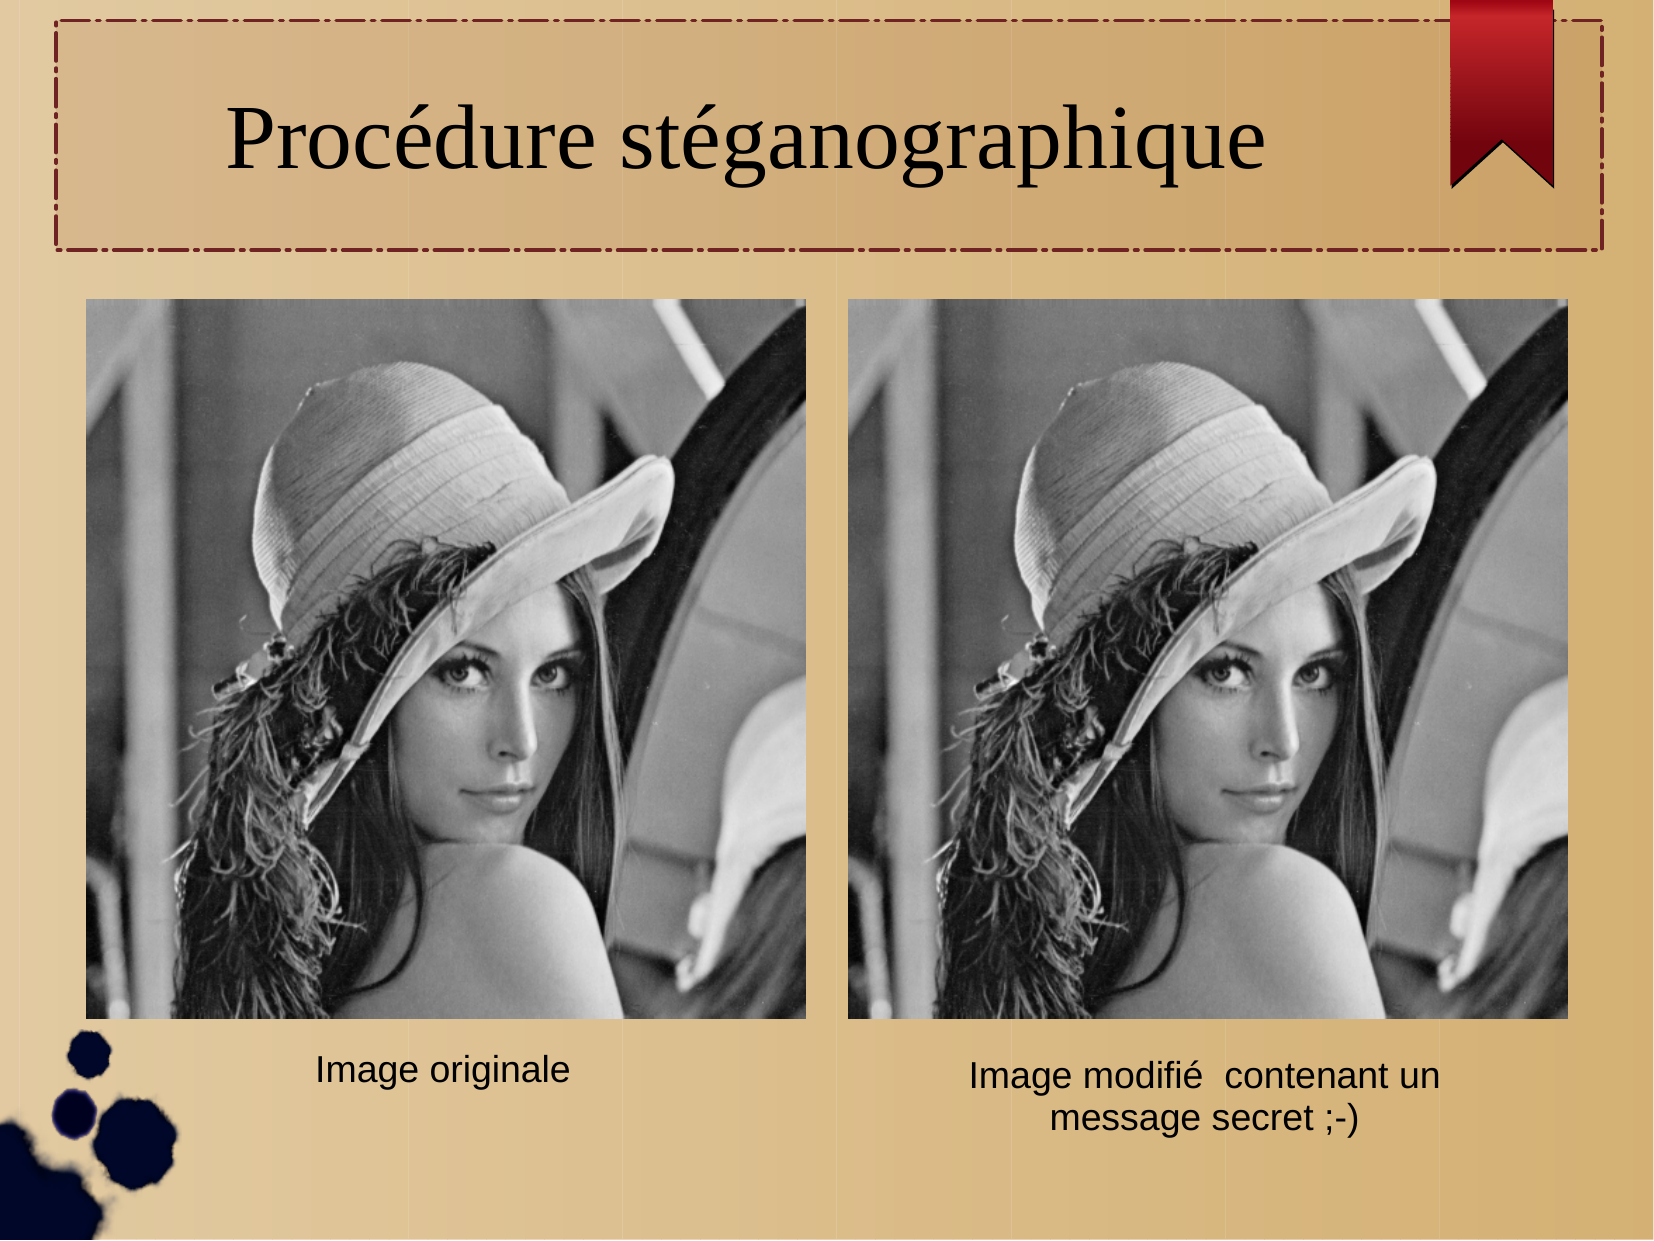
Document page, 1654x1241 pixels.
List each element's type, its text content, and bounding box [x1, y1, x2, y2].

picture [848, 299, 1568, 1019]
text_box Image originale [188, 1041, 697, 1099]
picture [86, 299, 806, 1019]
text_box Image modifié contenant un message secret ;-) [874, 1046, 1536, 1146]
title Procédure stéganographique [82, 47, 1412, 229]
